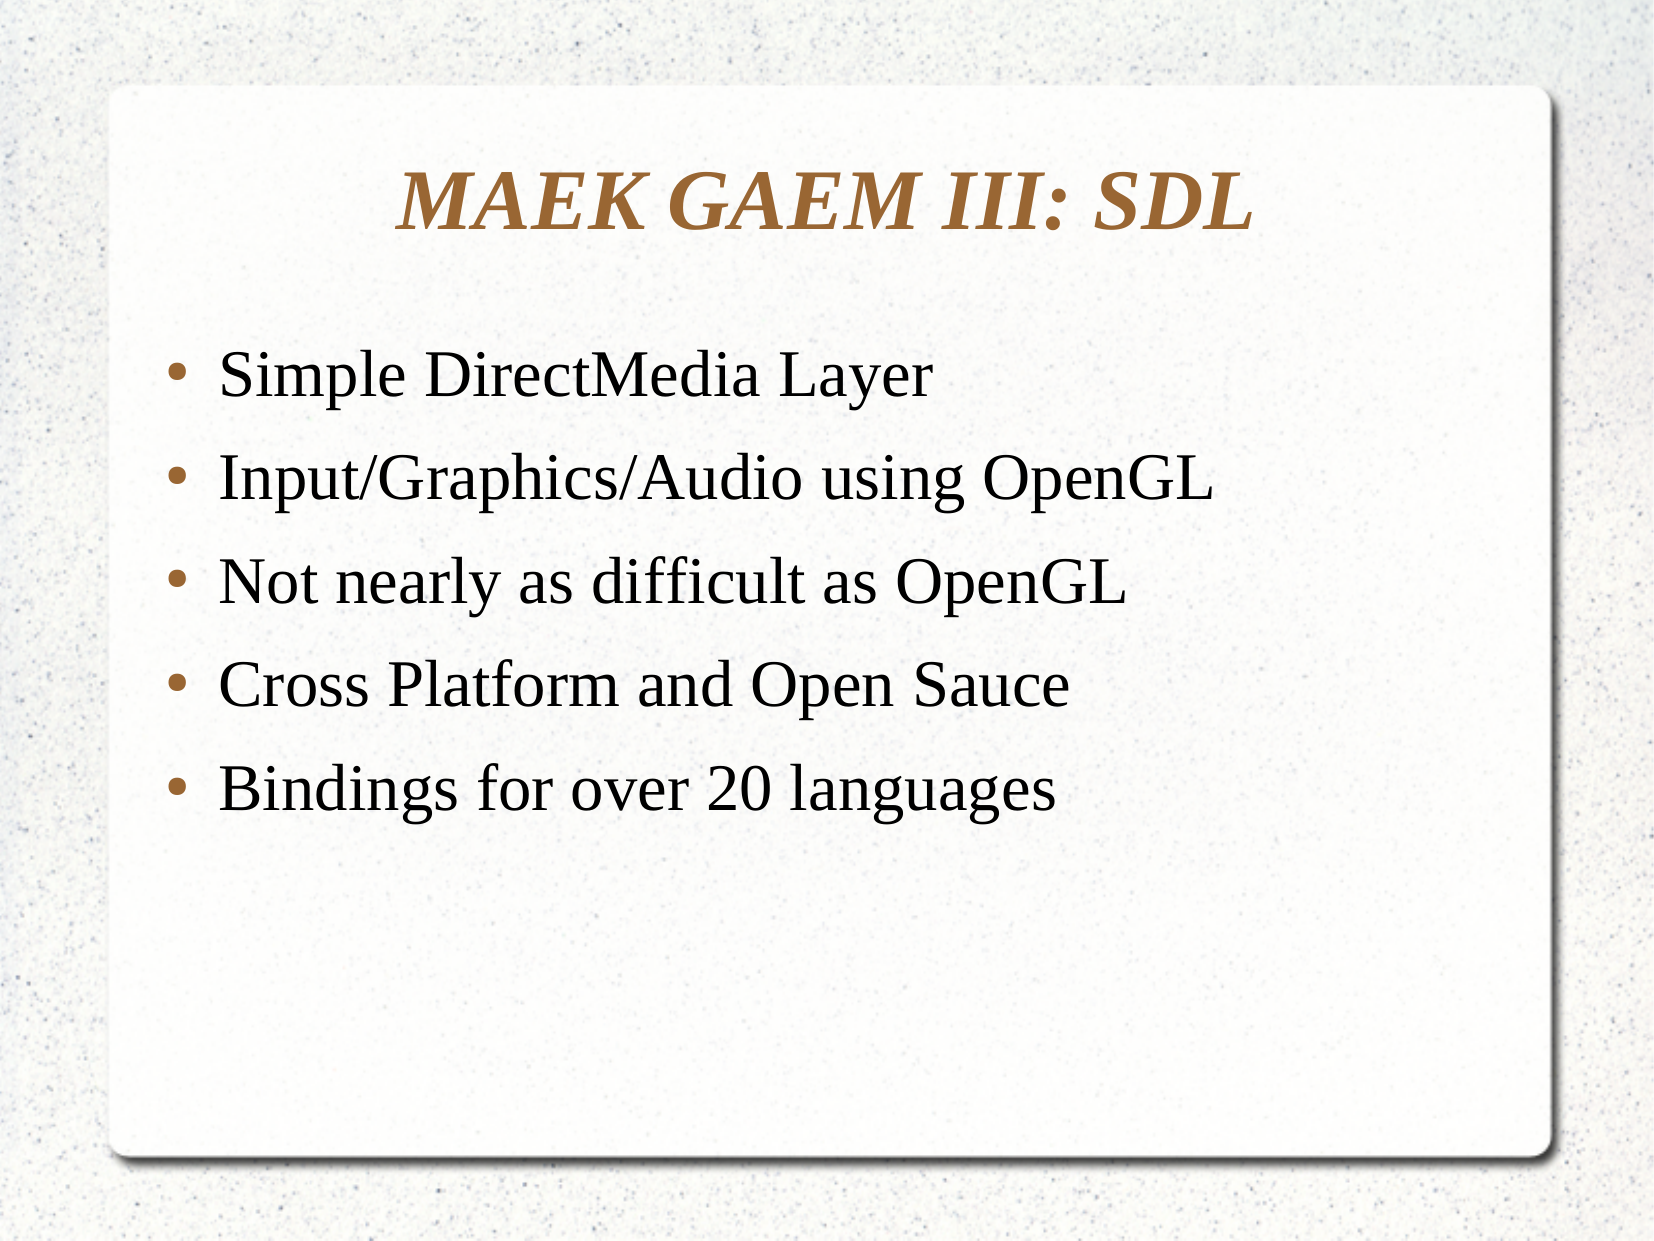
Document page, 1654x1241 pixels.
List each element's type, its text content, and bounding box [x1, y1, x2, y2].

picture [0, 0, 1654, 1241]
title MAEK GAEM III: SDL [118, 96, 1536, 304]
list Simple DirectMedia Layer Input/Graphics/Audio using OpenGL Not nearly as difficult as OpenGL Cross Platform and Open Sauce Bindings for over 20 languages [147, 336, 1506, 987]
